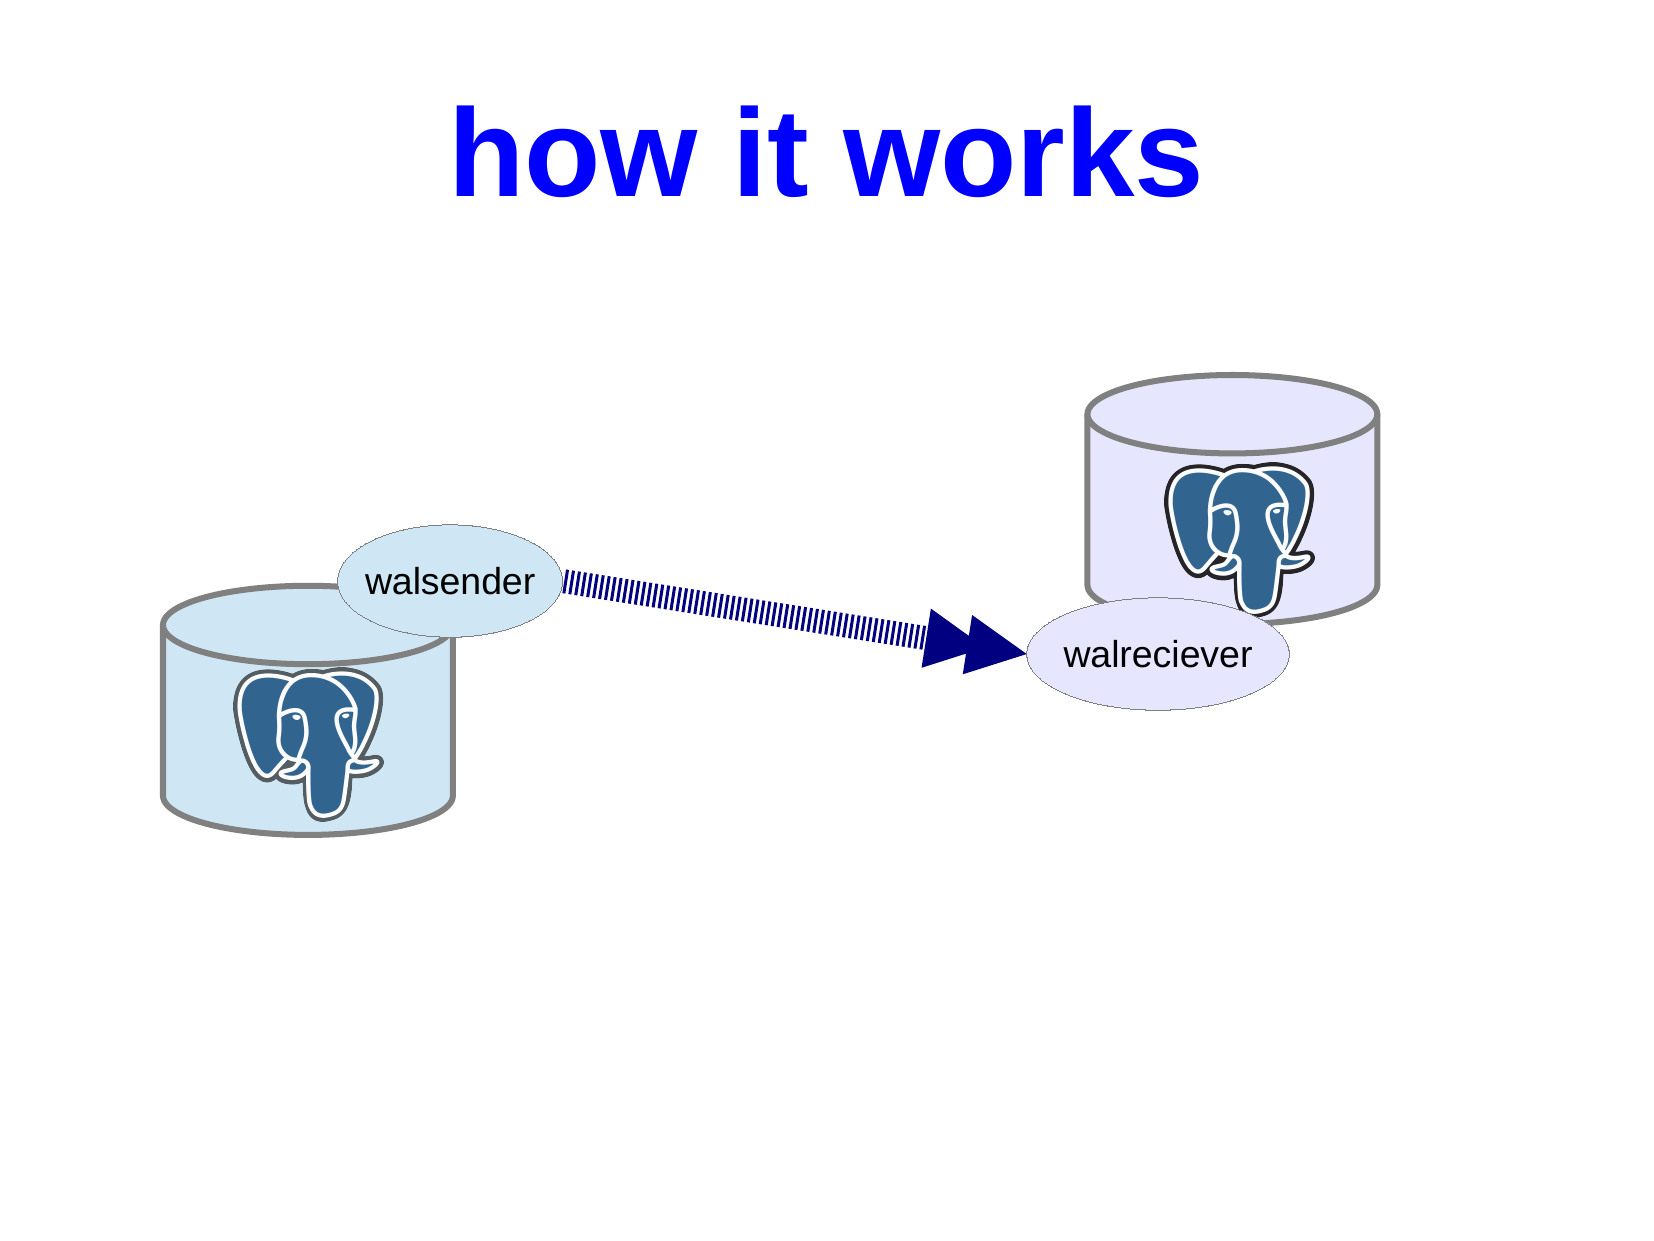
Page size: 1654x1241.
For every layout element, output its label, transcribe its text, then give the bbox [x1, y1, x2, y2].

text_box walsender [337, 524, 563, 638]
picture [1164, 462, 1315, 618]
text_box [162, 585, 453, 835]
text_box walreciever [1026, 597, 1290, 711]
text_box [1261, 618, 1311, 623]
picture [233, 667, 384, 822]
title how it works [82, 27, 1571, 279]
text_box [1087, 375, 1378, 618]
